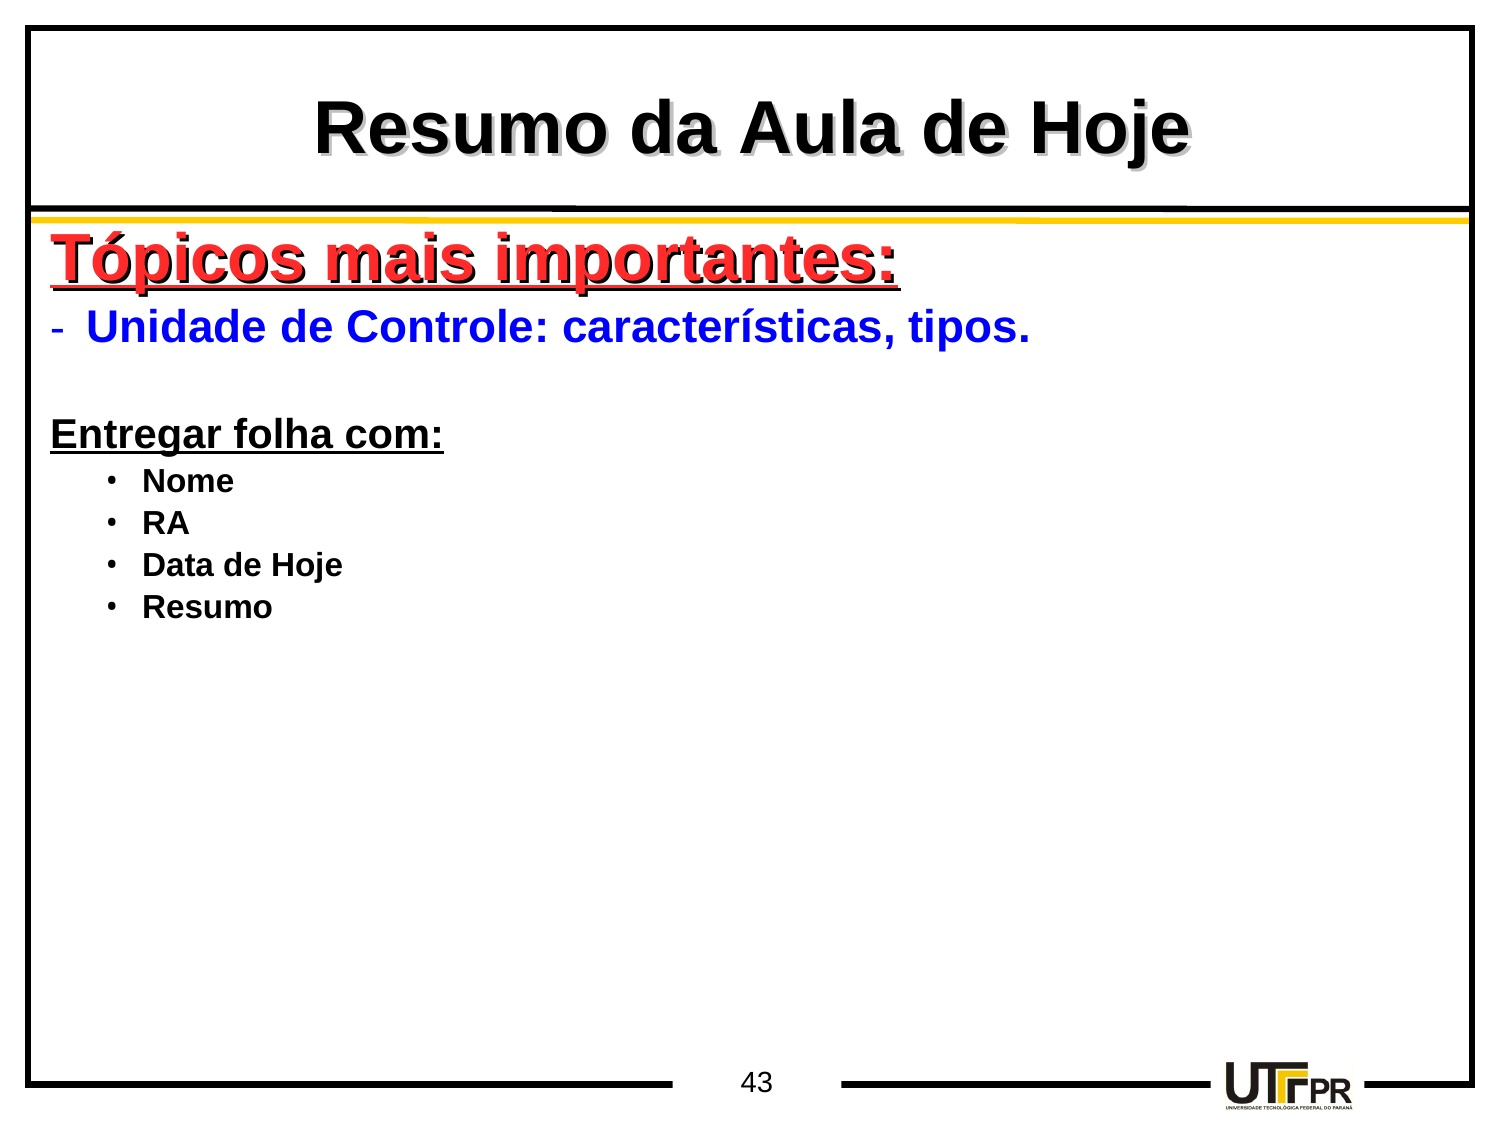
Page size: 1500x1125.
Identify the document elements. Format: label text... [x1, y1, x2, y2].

list Tópicos mais importantes: Unidade de Controle: características, tipos. Entregar folha com: Nome RA Data de Hoje Resumo [35, 225, 1471, 1065]
picture [1225, 1065, 1353, 1110]
title Resumo da Aula de Hoje [29, 85, 1477, 180]
